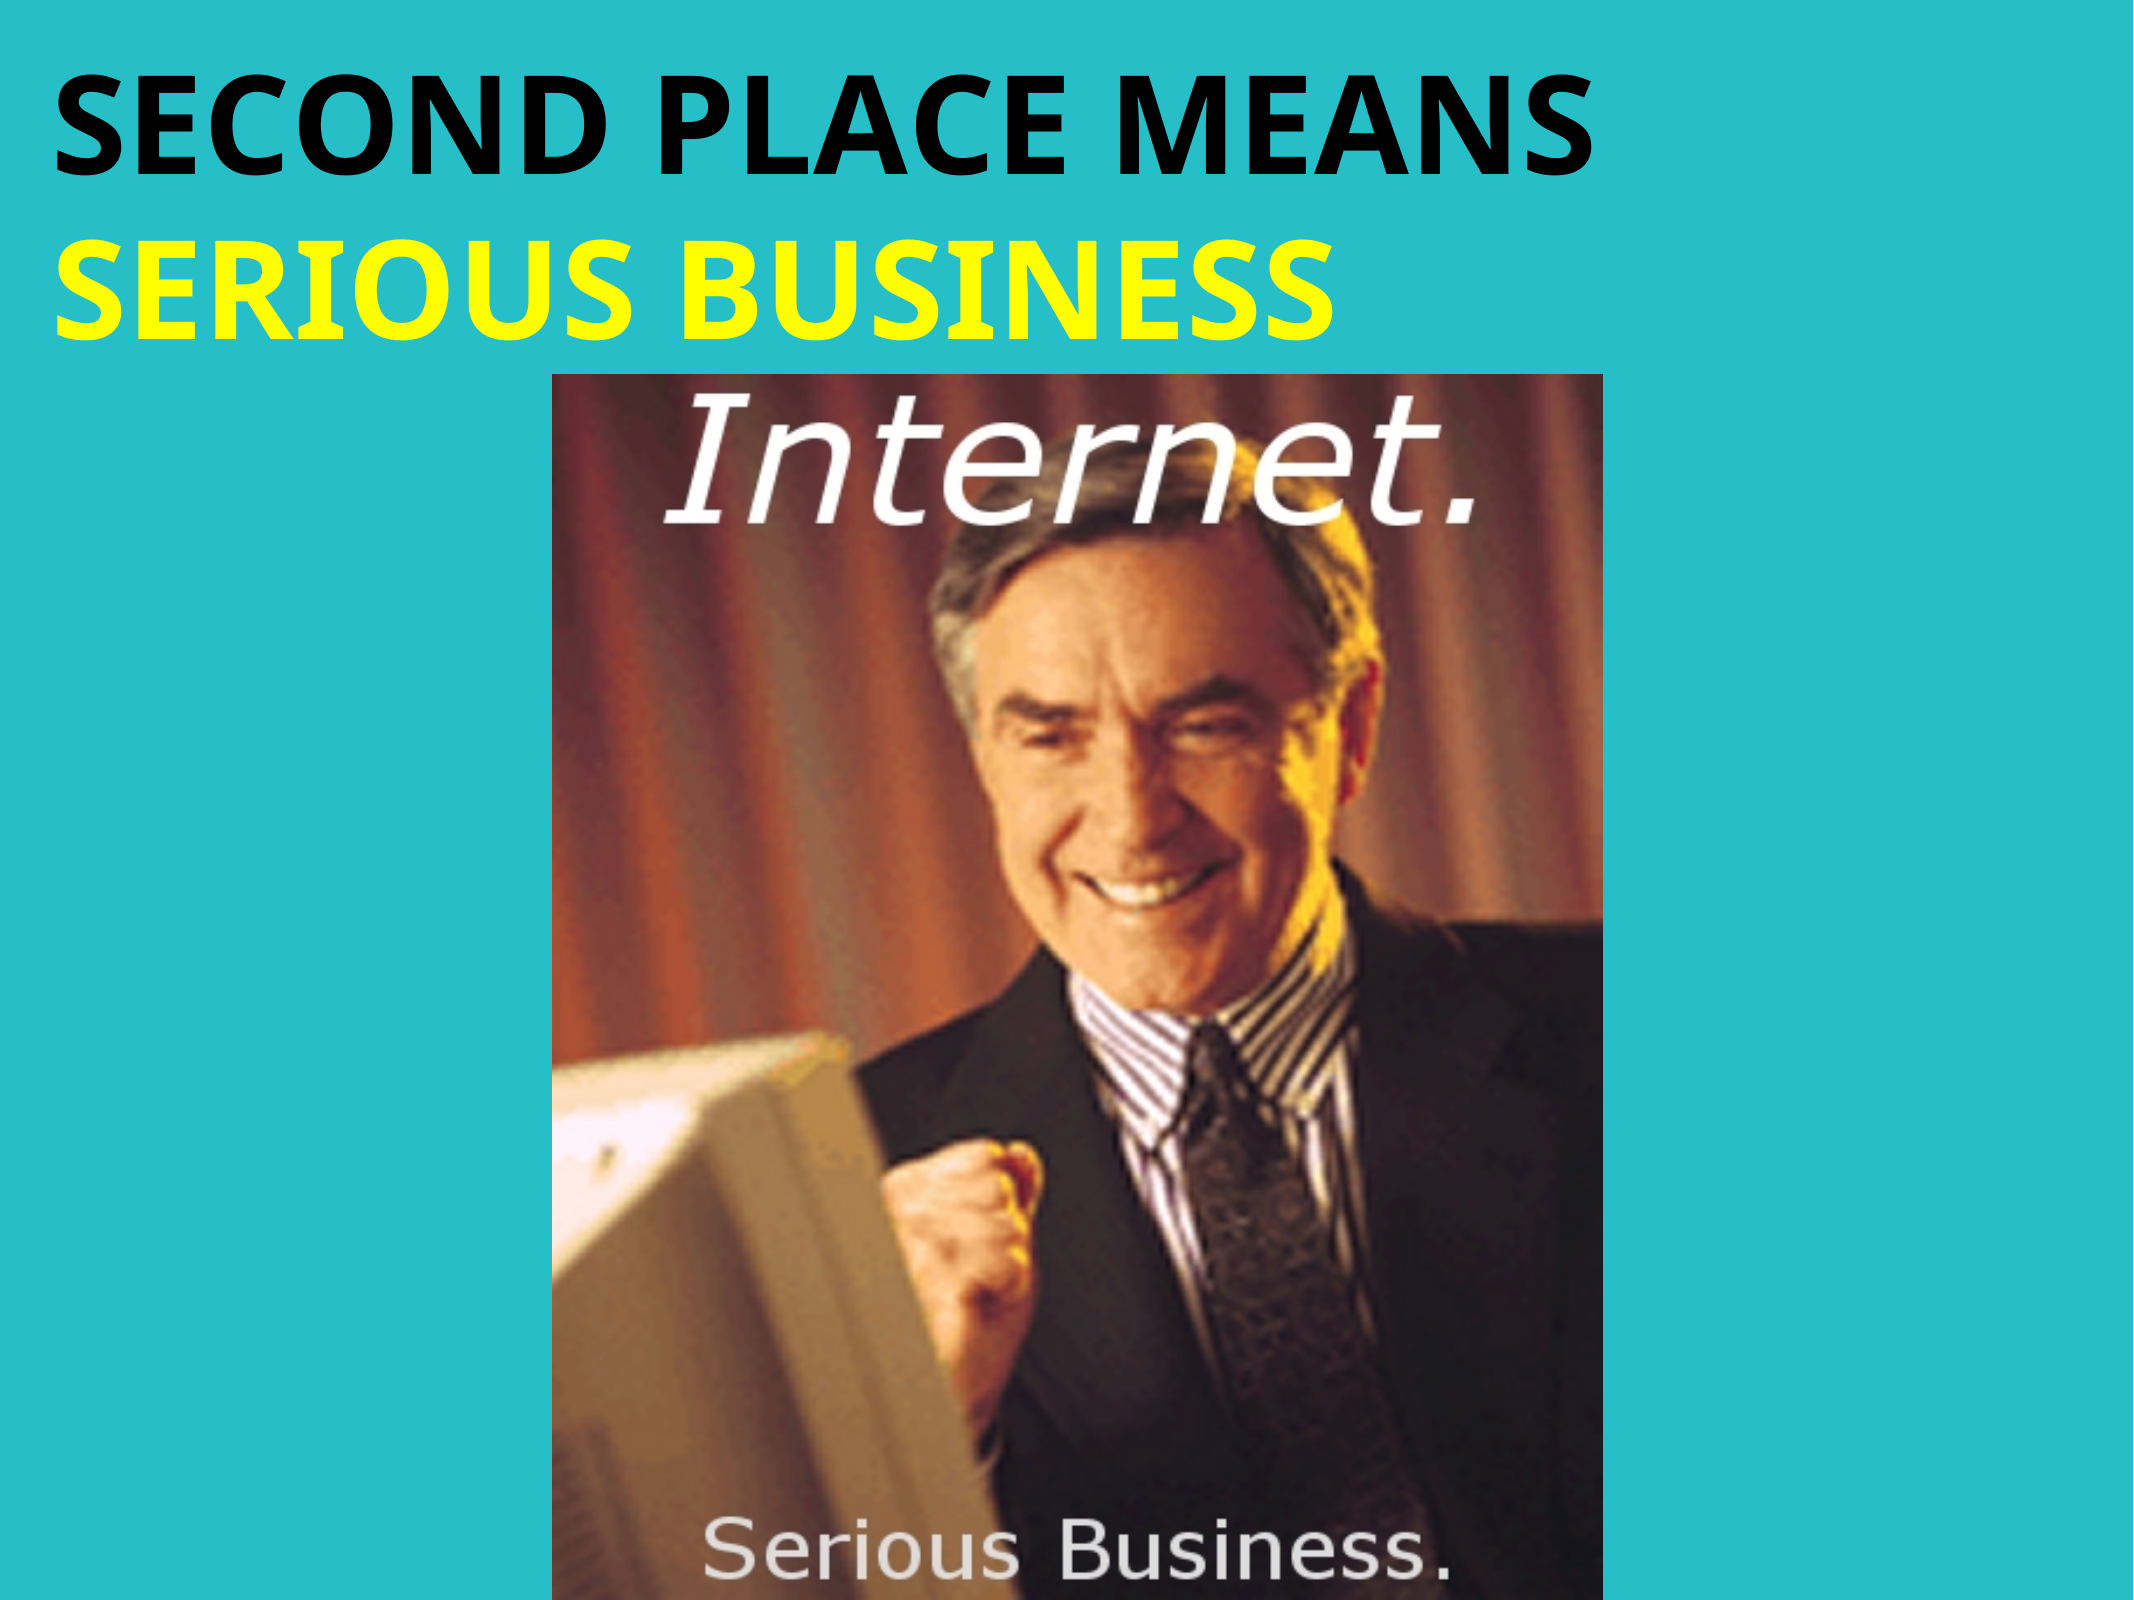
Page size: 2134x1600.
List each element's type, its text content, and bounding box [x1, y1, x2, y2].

picture [552, 374, 1603, 1600]
text_box SECOND PLACE MEANS SERIOUS BUSINESS [41, 37, 2134, 483]
